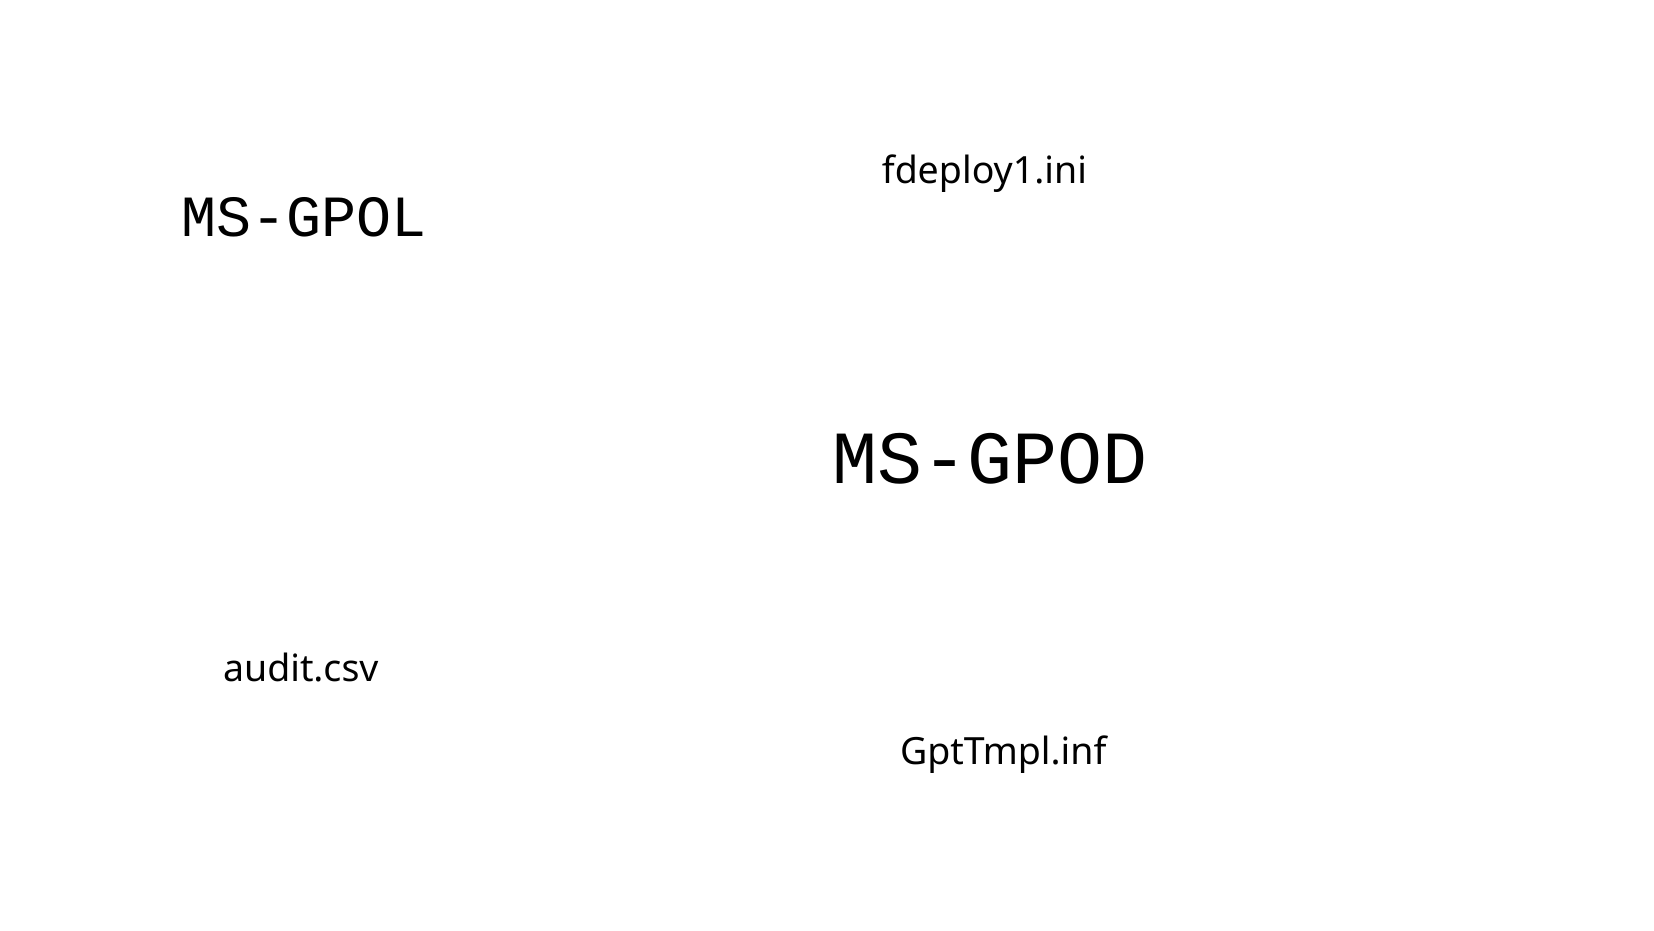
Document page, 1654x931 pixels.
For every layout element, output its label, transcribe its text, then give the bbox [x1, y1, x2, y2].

text_box MS-GPOL [166, 181, 442, 262]
text_box fdeploy1.ini [867, 140, 1117, 199]
text_box GptTmpl.inf [885, 720, 1136, 780]
text_box MS-GPOD [817, 413, 1163, 514]
text_box audit.csv [208, 637, 409, 696]
